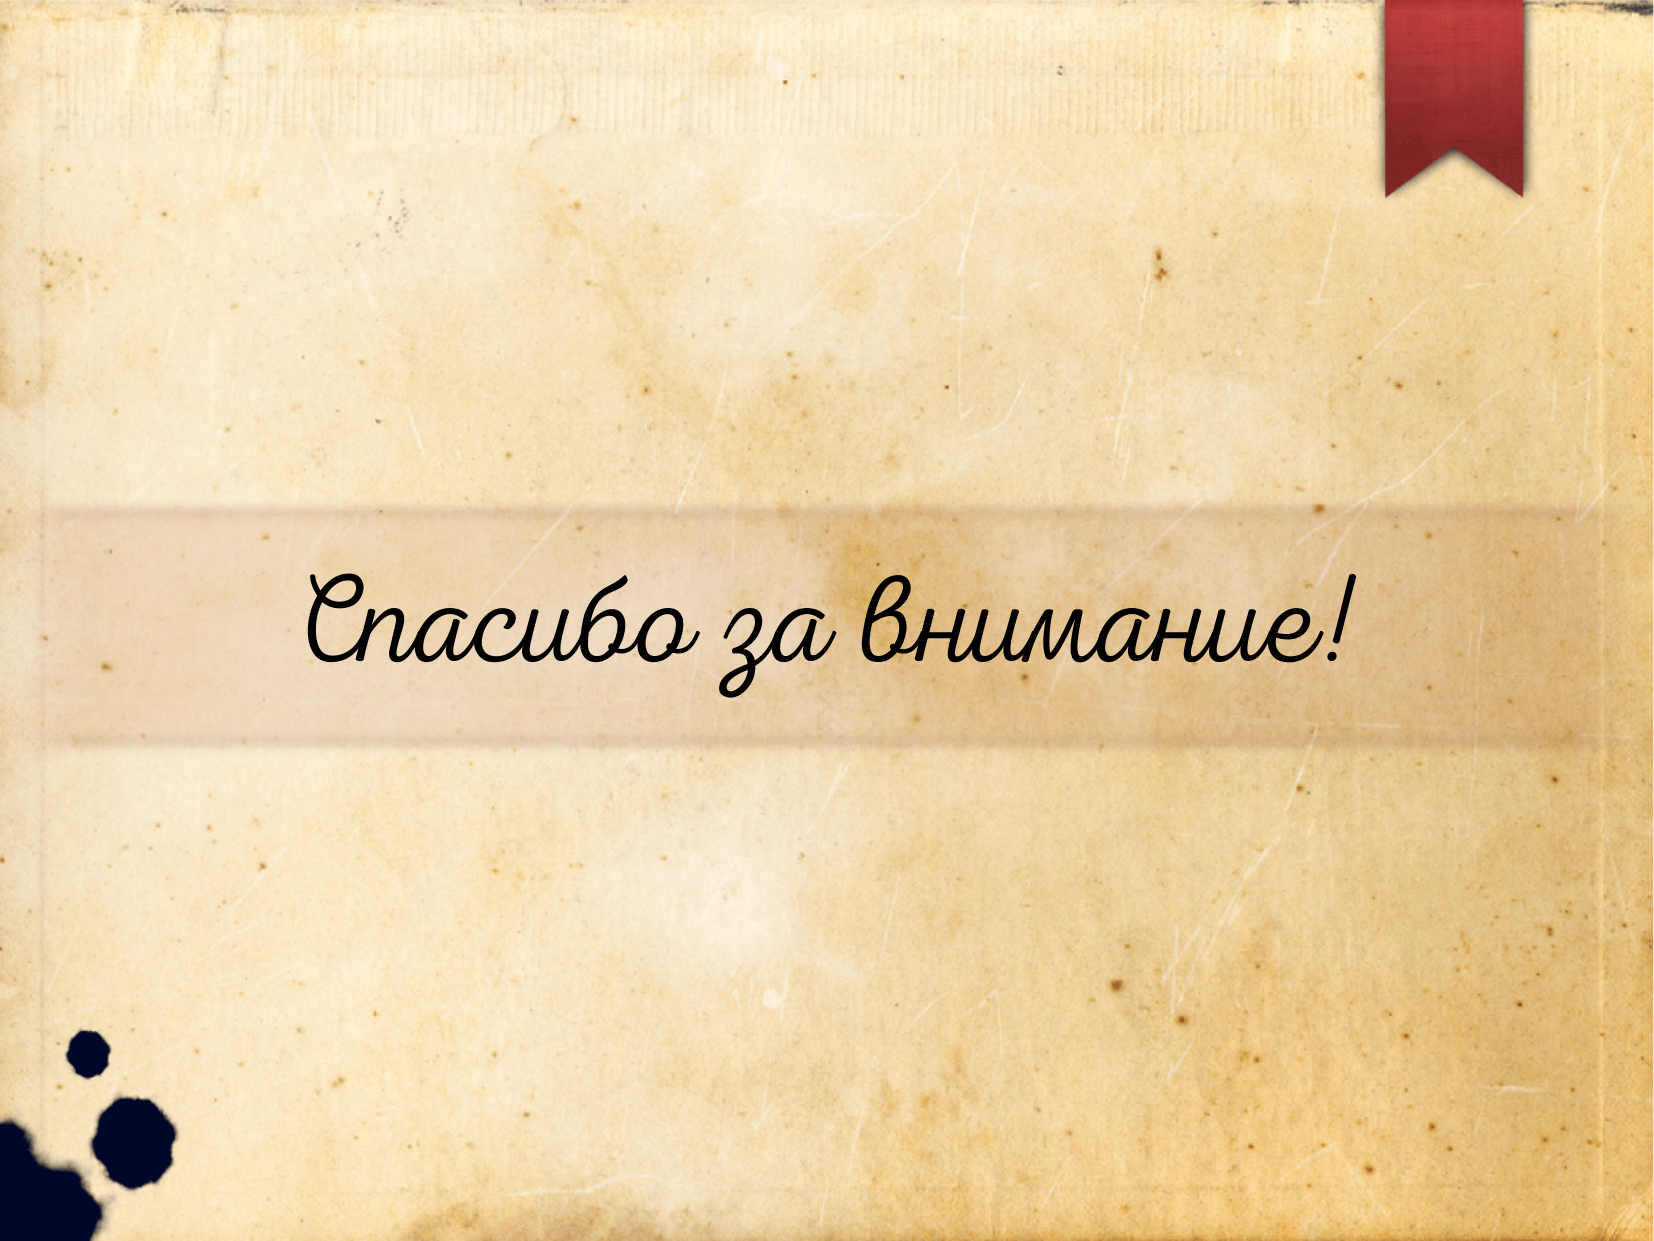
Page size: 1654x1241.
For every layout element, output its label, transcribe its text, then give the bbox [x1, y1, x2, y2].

picture [0, 0, 1654, 1241]
title Спасибо за внимание! [82, 519, 1571, 727]
